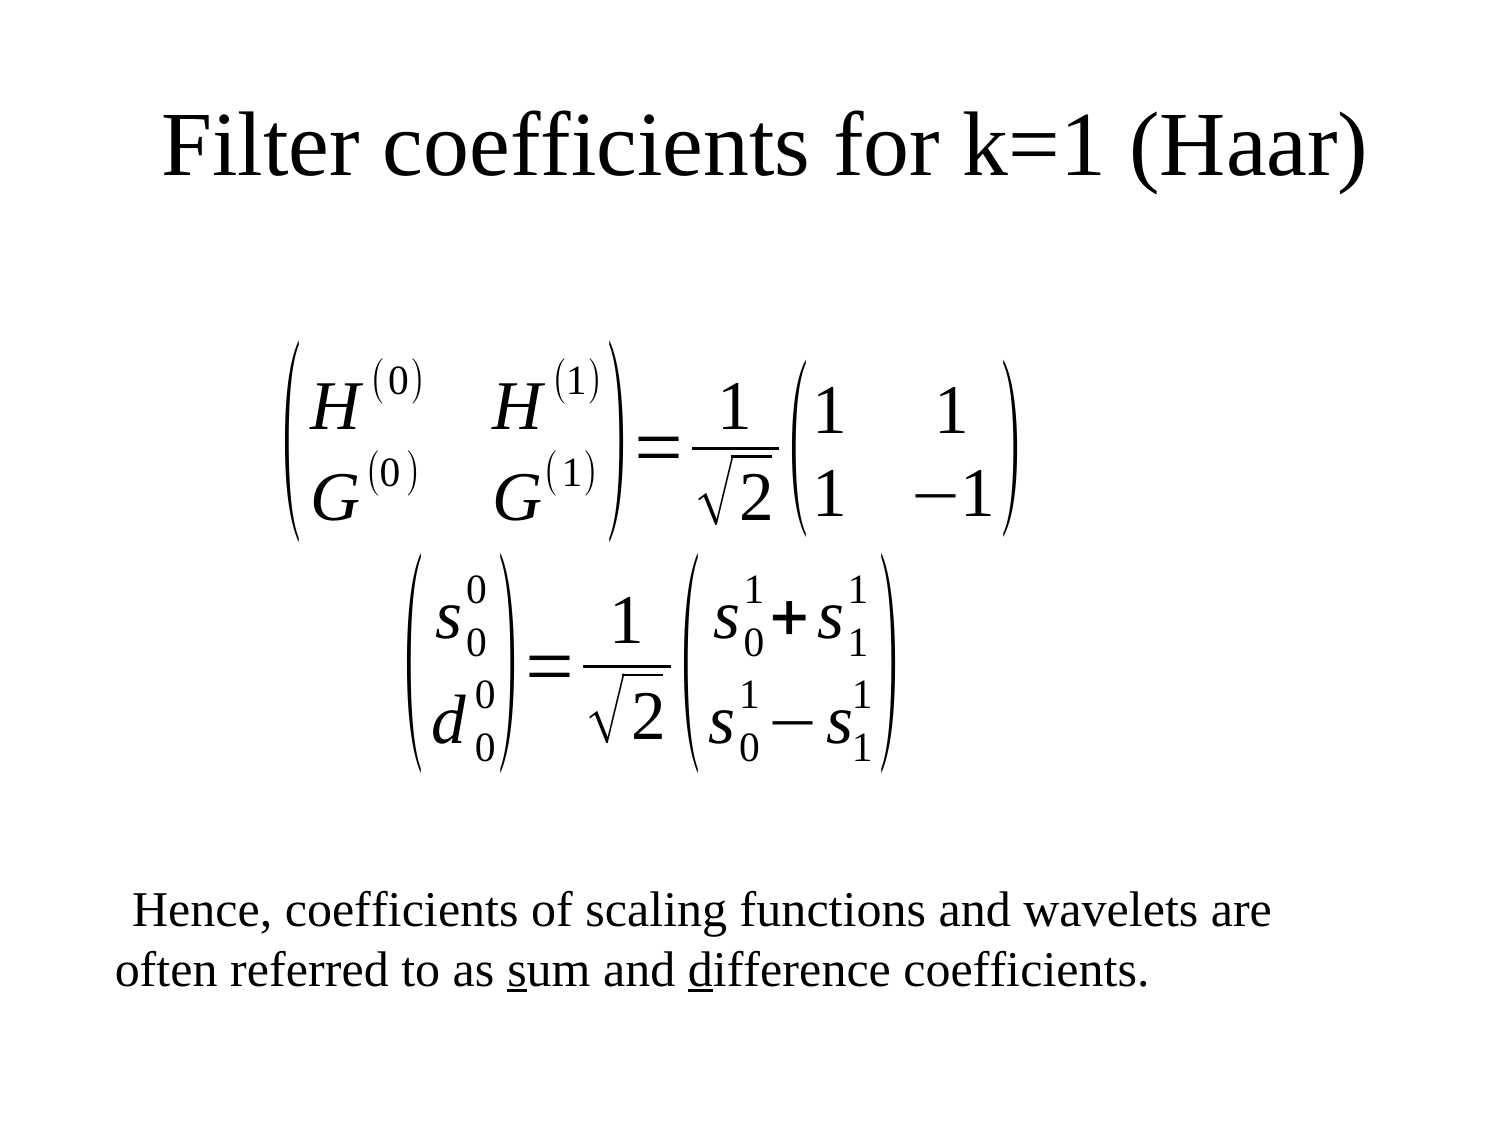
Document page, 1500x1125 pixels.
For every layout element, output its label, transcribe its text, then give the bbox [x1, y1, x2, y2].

title Filter coefficients for k=1 (Haar) [75, 45, 1426, 233]
text_box Hence, coefficients of scaling functions and wavelets are often referred to as sum and difference coefficients. [99, 868, 1388, 1004]
chart [262, 337, 1040, 779]
